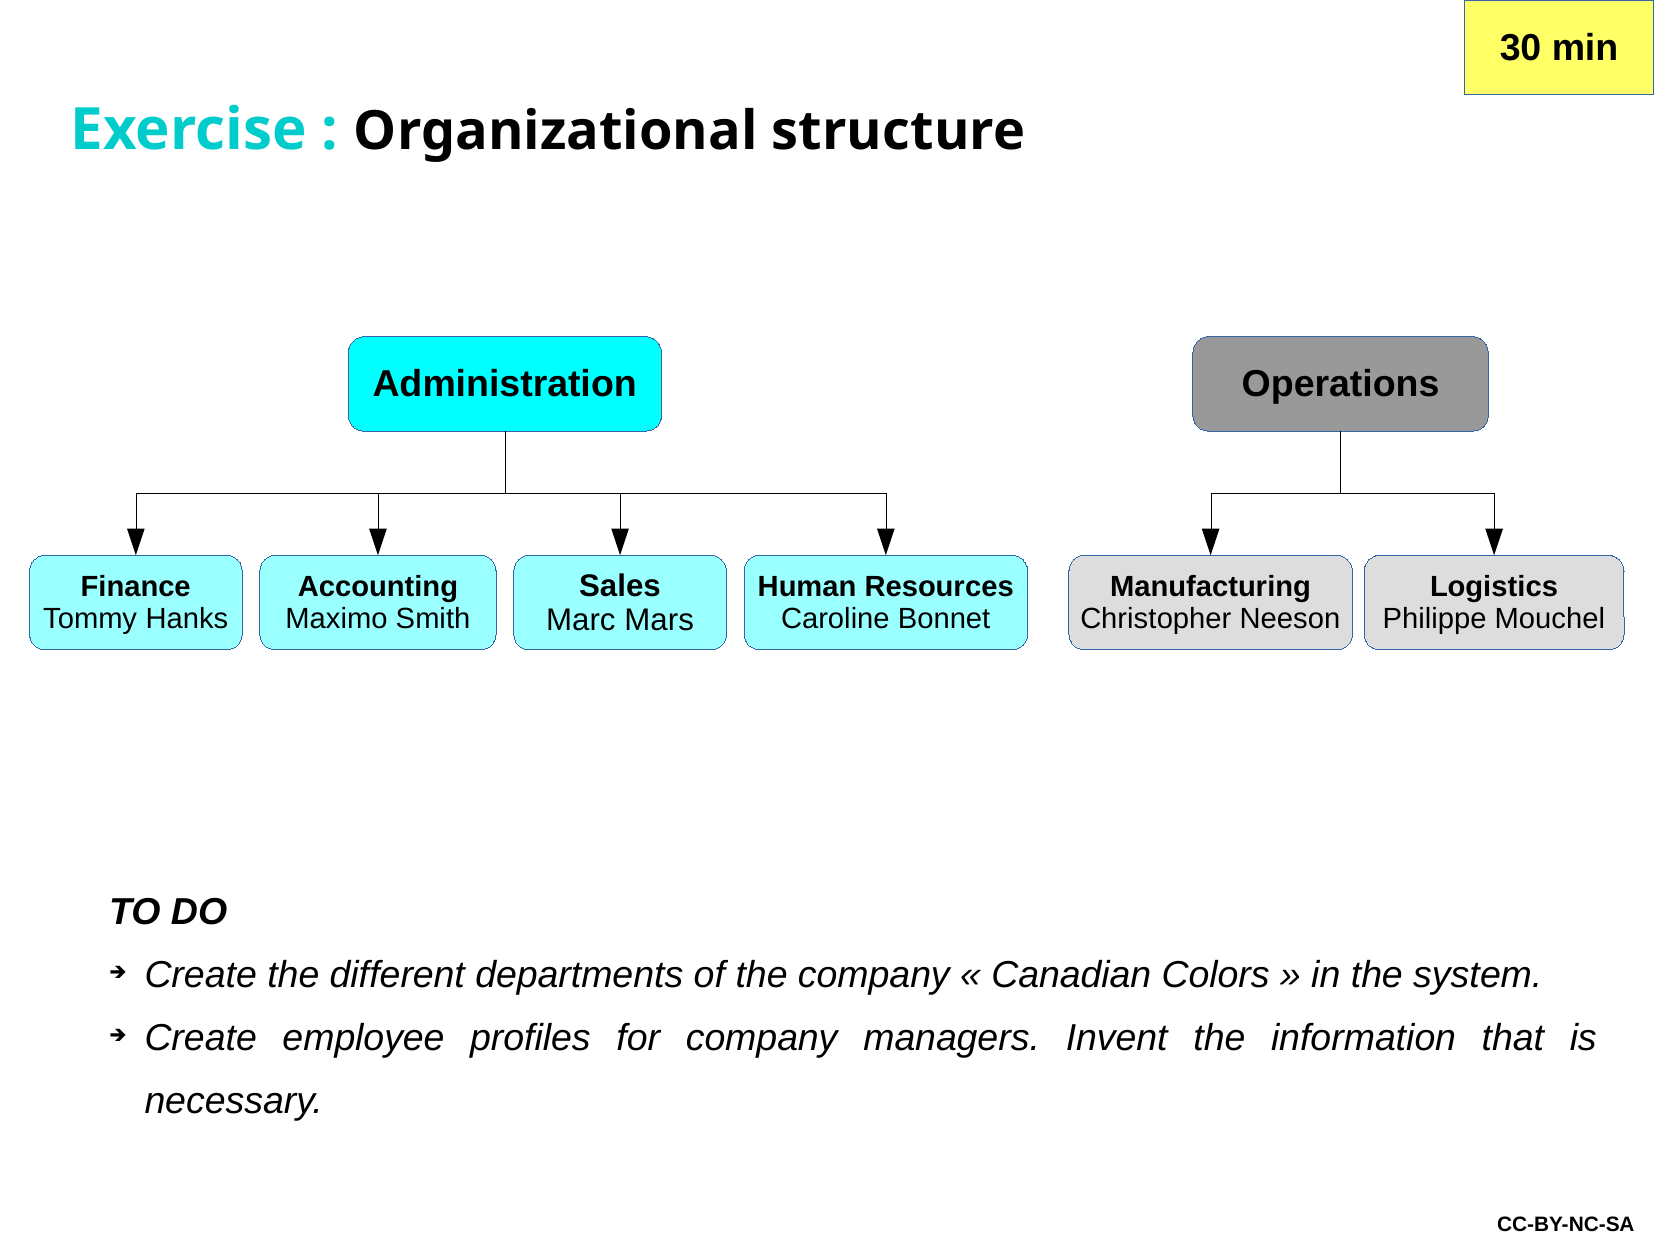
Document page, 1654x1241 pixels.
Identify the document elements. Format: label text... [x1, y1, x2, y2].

text_box 30 min [1464, 0, 1654, 95]
text_box Logistics Philippe Mouchel [1364, 555, 1625, 650]
text_box Human Resources Caroline Bonnet [744, 555, 1028, 650]
text_box Administration [348, 336, 662, 432]
title Exercise : Organizational structure [70, 23, 1560, 231]
text_box Manufacturing Christopher Neeson [1068, 555, 1353, 650]
text_box Accounting Maximo Smith [259, 555, 497, 650]
text_box TO DO Create the different departments of the company « Canadian Colors » in the system. Create employee profiles for company managers. Invent the information that is necessary. [94, 862, 1613, 1171]
text_box Operations [1192, 336, 1489, 432]
text_box Sales Marc Mars [513, 555, 727, 650]
text_box Finance Tommy Hanks [29, 555, 243, 650]
text_box CC-BY-NC-SA [1482, 1204, 1654, 1241]
